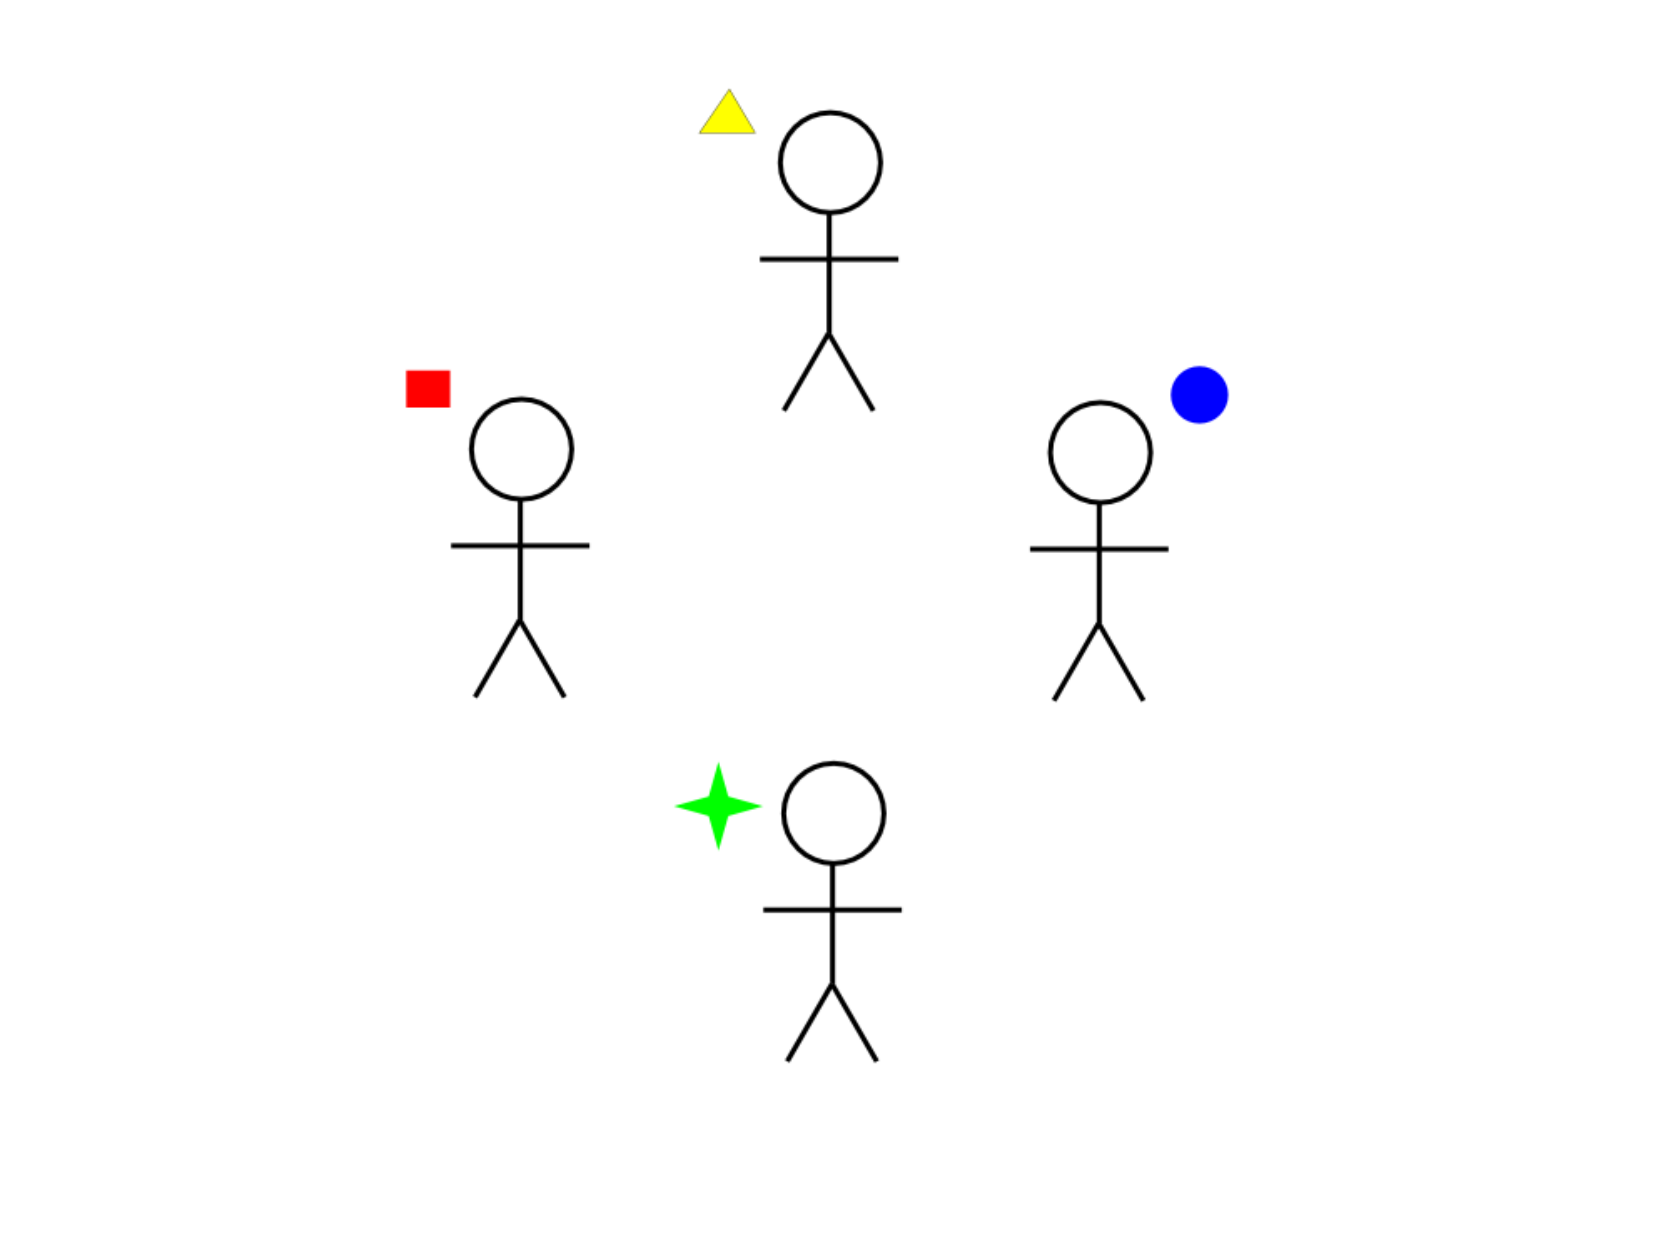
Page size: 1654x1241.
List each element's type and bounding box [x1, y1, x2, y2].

picture [356, 61, 1306, 1111]
